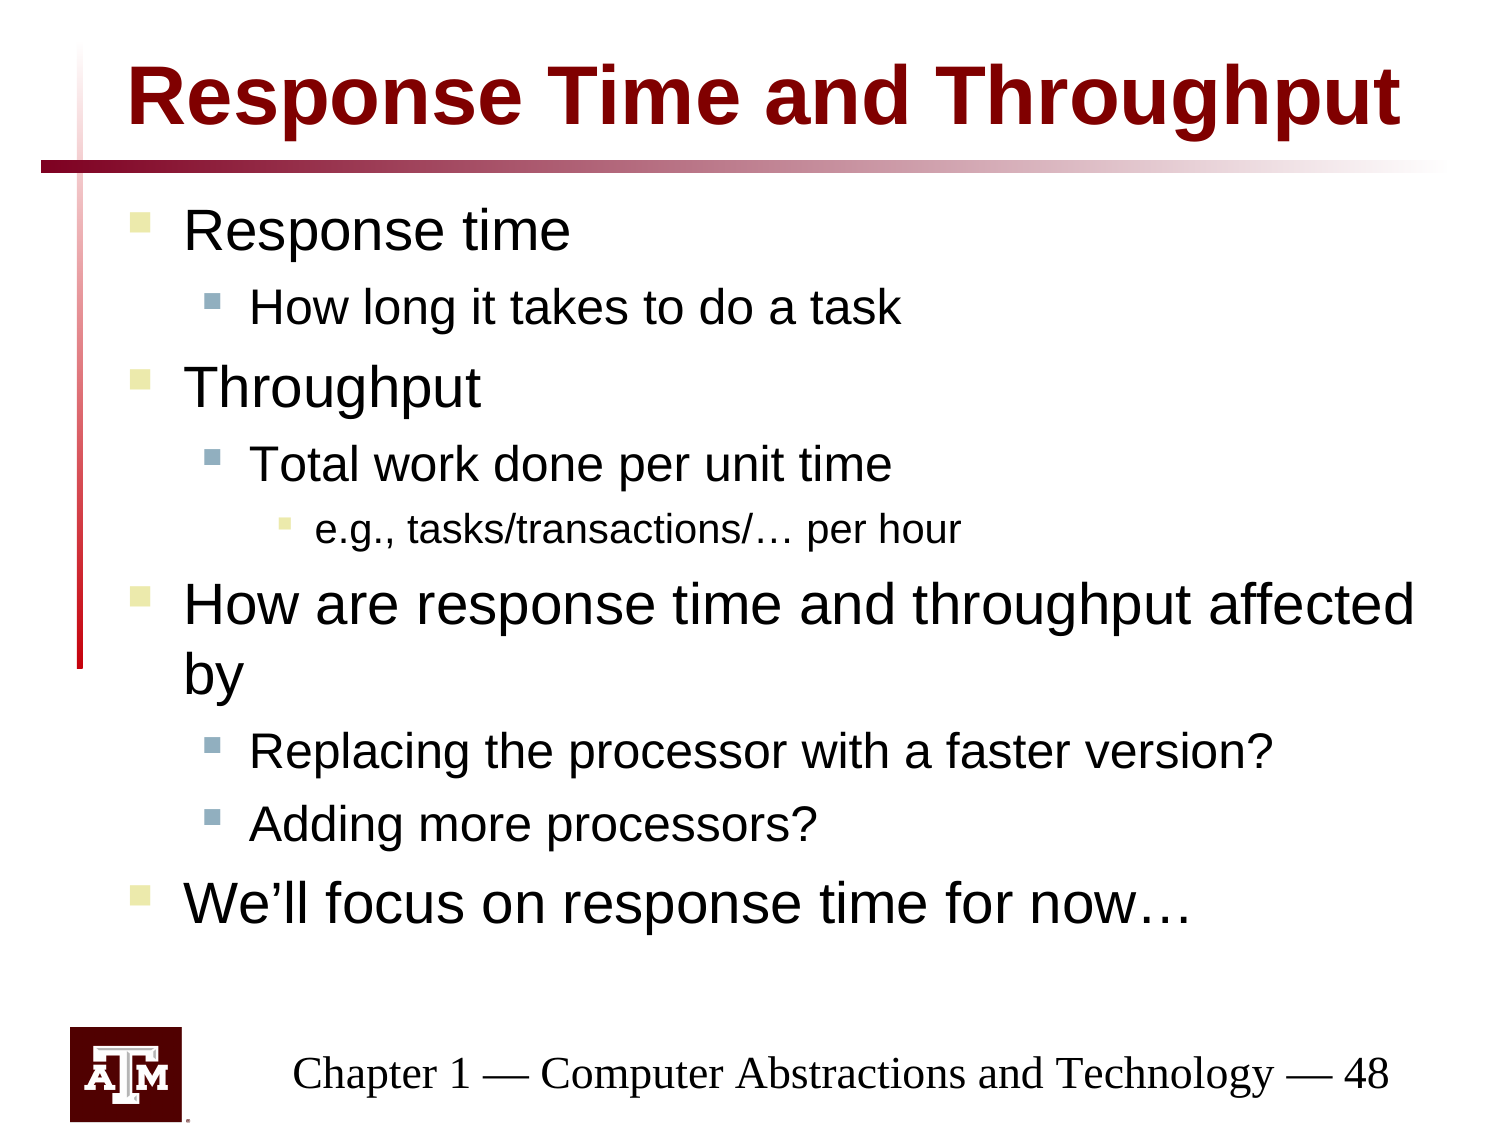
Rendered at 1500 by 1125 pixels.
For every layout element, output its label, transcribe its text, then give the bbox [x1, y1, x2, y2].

list Response time How long it takes to do a task Throughput Total work done per unit time e.g., tasks/transactions/… per hour How are response time and throughput affected by Replacing the processor with a faster version? Adding more processors? We’ll focus on response time for now… [112, 184, 1469, 1024]
picture [60, 1023, 196, 1125]
title Response Time and Throughput [112, 23, 1468, 149]
